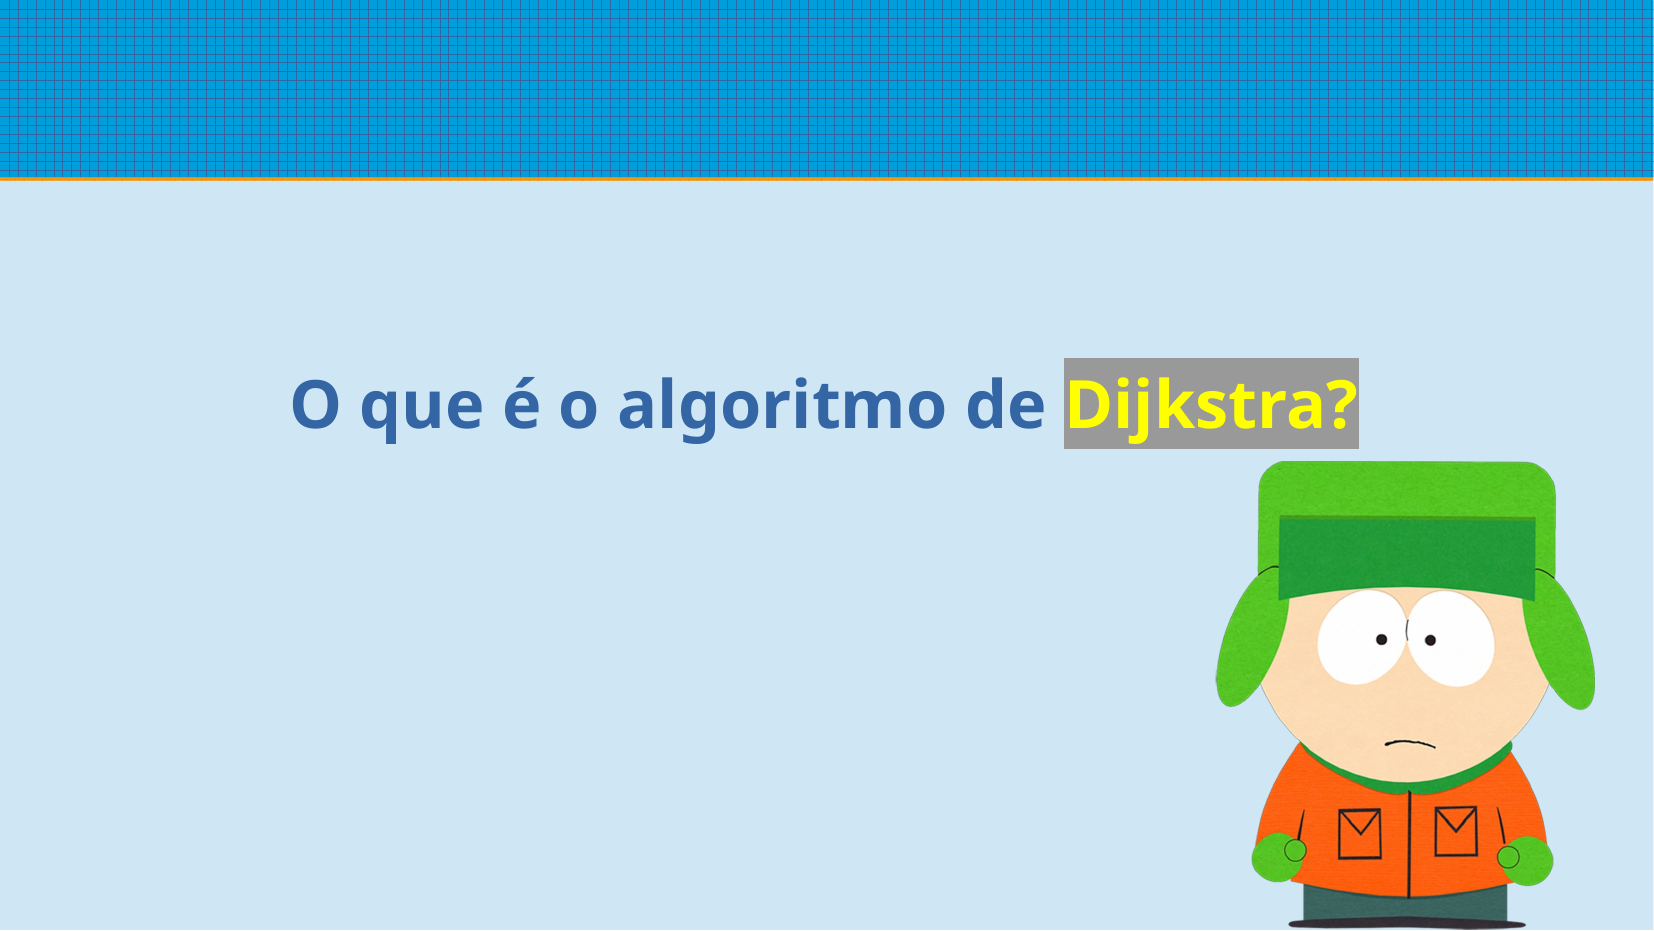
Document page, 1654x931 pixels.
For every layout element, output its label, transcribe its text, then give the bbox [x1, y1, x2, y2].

picture [1214, 457, 1595, 931]
subtitle O que é o algoritmo de Dijkstra? [94, 26, 1571, 780]
